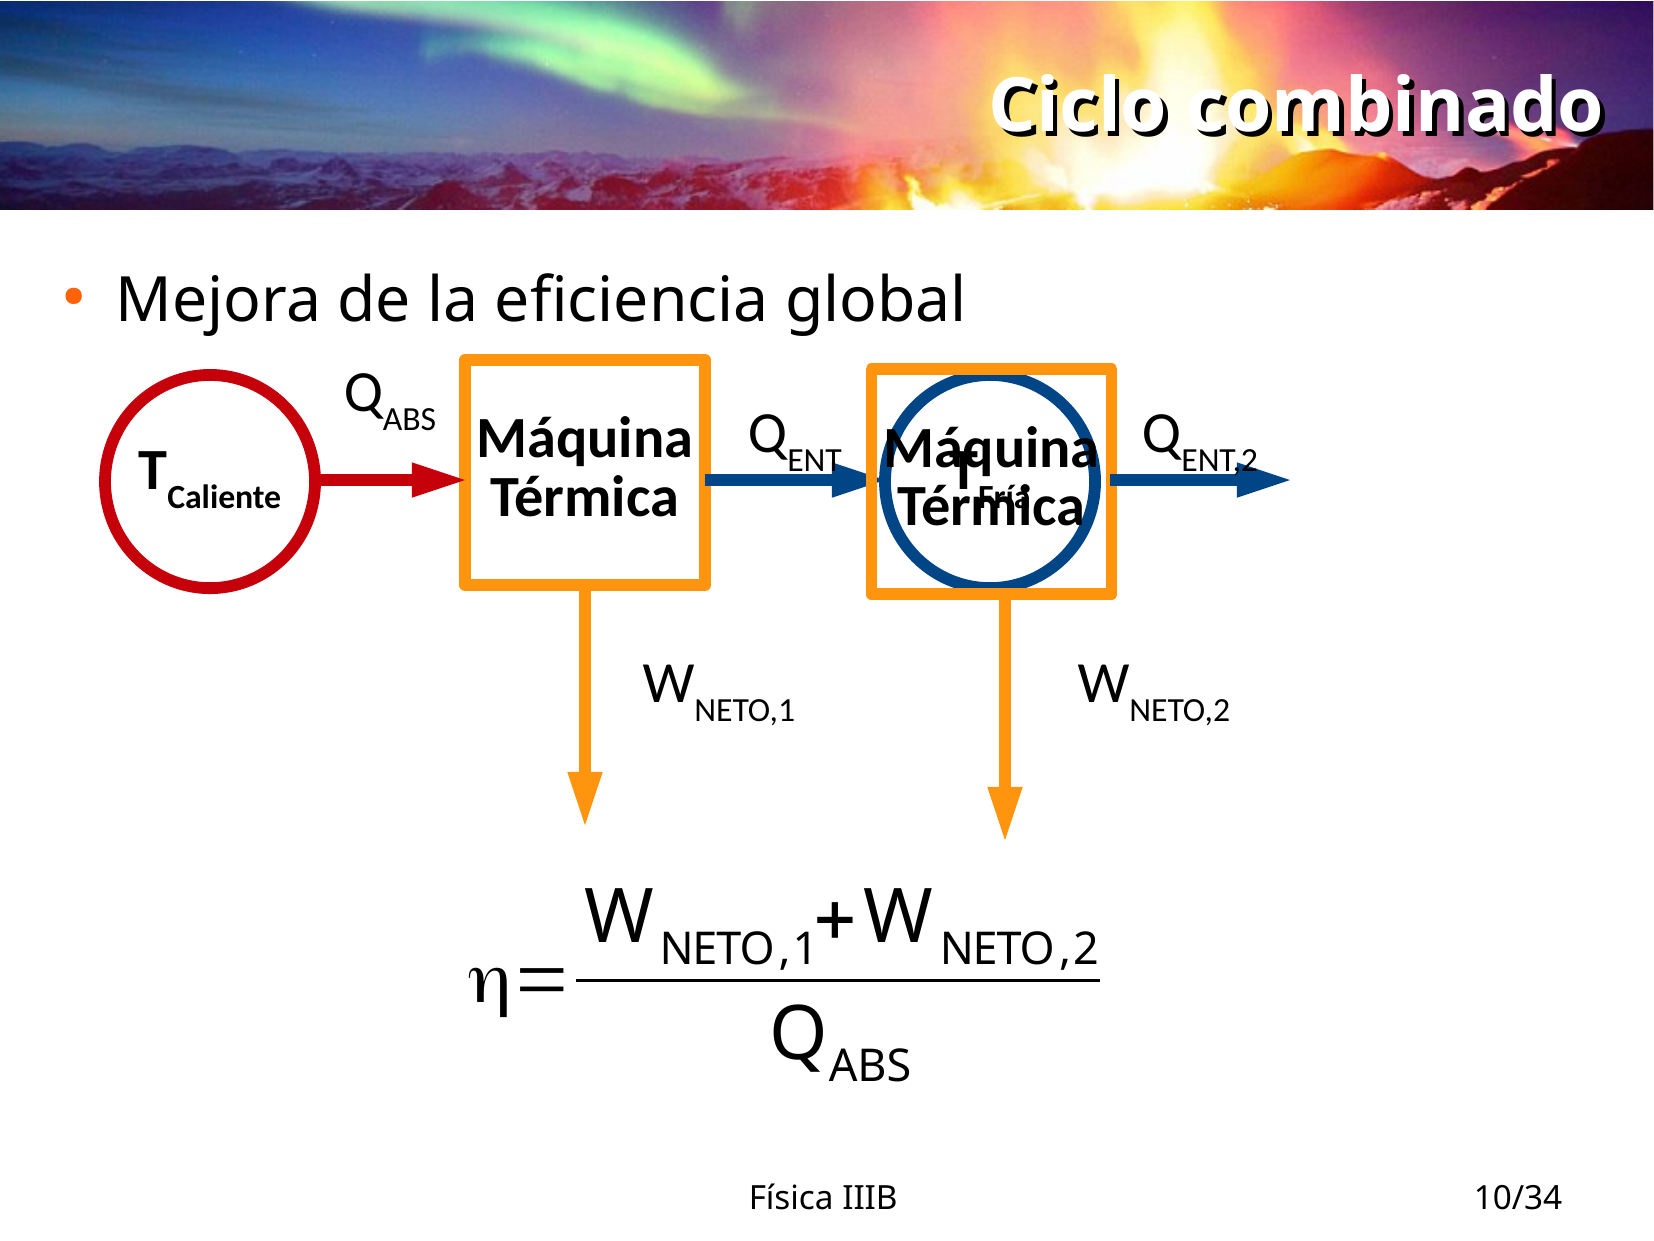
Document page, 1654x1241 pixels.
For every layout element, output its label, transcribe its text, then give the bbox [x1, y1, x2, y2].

picture [0, 1, 1654, 210]
text_box WNETO,2 [1047, 651, 1261, 751]
text_box WNETO,1 [612, 651, 826, 751]
text_box Máquina Térmica [465, 360, 706, 586]
list Mejora de la eficiencia global [45, 255, 1606, 1156]
chart [458, 870, 1111, 1092]
text_box Máquina Térmica [871, 369, 1112, 595]
text_box TCaliente [105, 374, 315, 589]
title Ciclo combinado [45, 15, 1606, 191]
